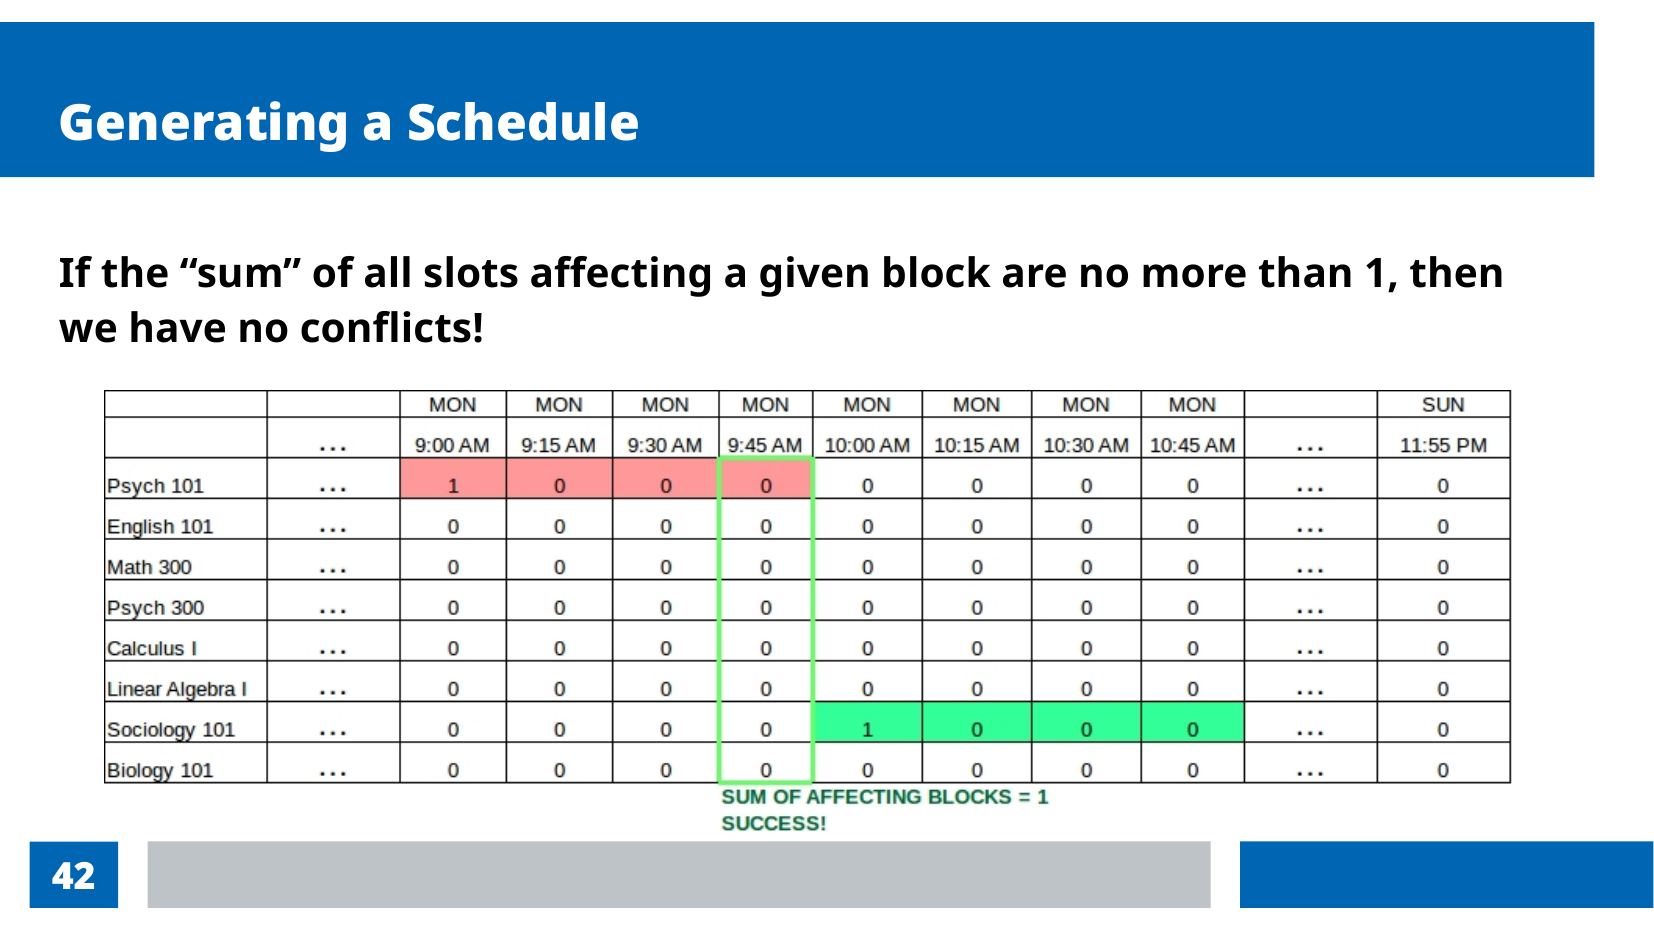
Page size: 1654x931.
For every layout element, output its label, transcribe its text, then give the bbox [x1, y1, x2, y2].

title Generating a Schedule [59, 44, 1595, 156]
picture [104, 390, 1516, 841]
list If the “sum” of all slots affecting a given block are no more than 1, then we have no conflicts! [59, 243, 1565, 421]
